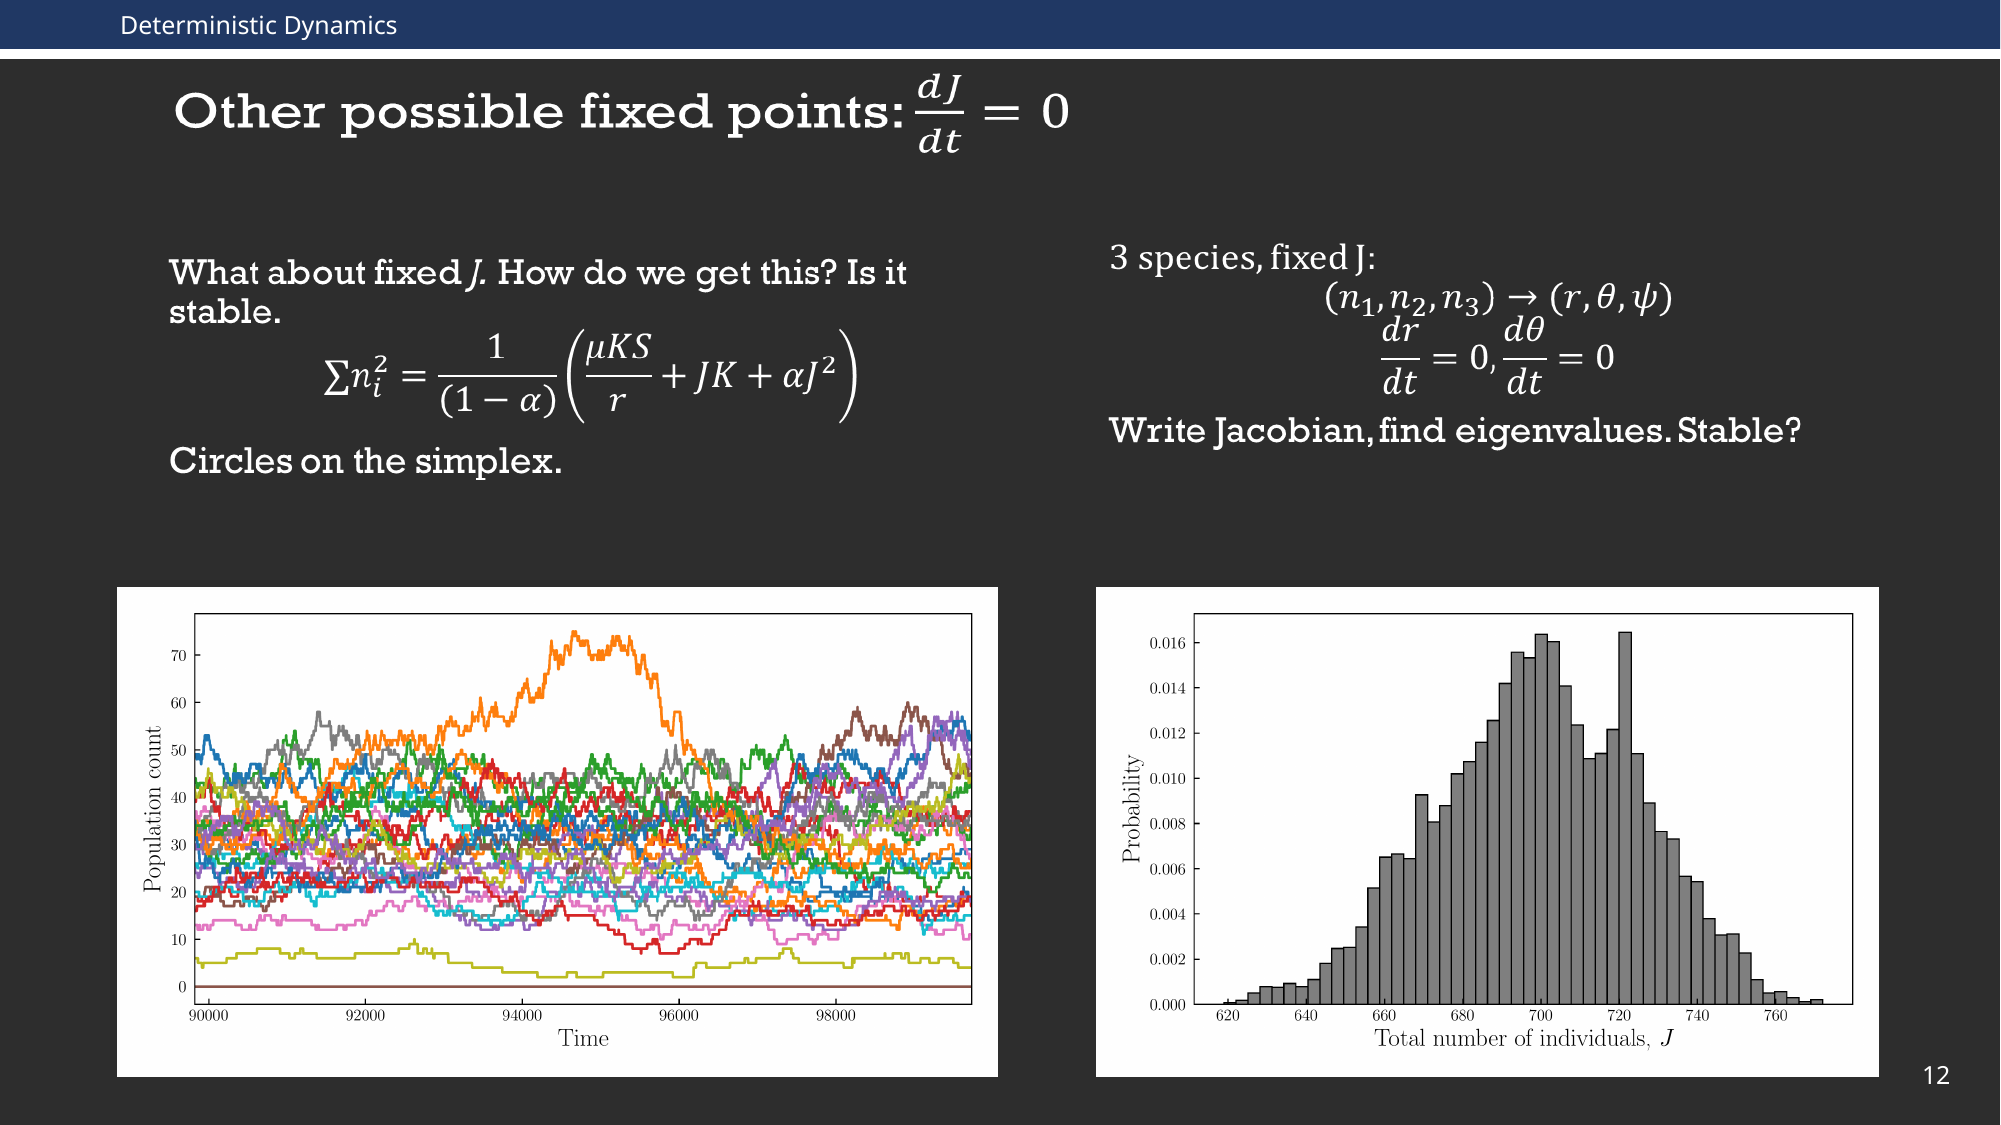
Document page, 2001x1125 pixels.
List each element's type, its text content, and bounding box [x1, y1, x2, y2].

title [137, 59, 1863, 169]
picture [117, 587, 998, 1077]
slide_number <number> [1515, 1046, 1966, 1107]
picture [1096, 587, 1879, 1077]
list [145, 236, 1028, 560]
footer Deterministic Dynamics [0, 0, 519, 51]
text_box [1085, 220, 1902, 544]
